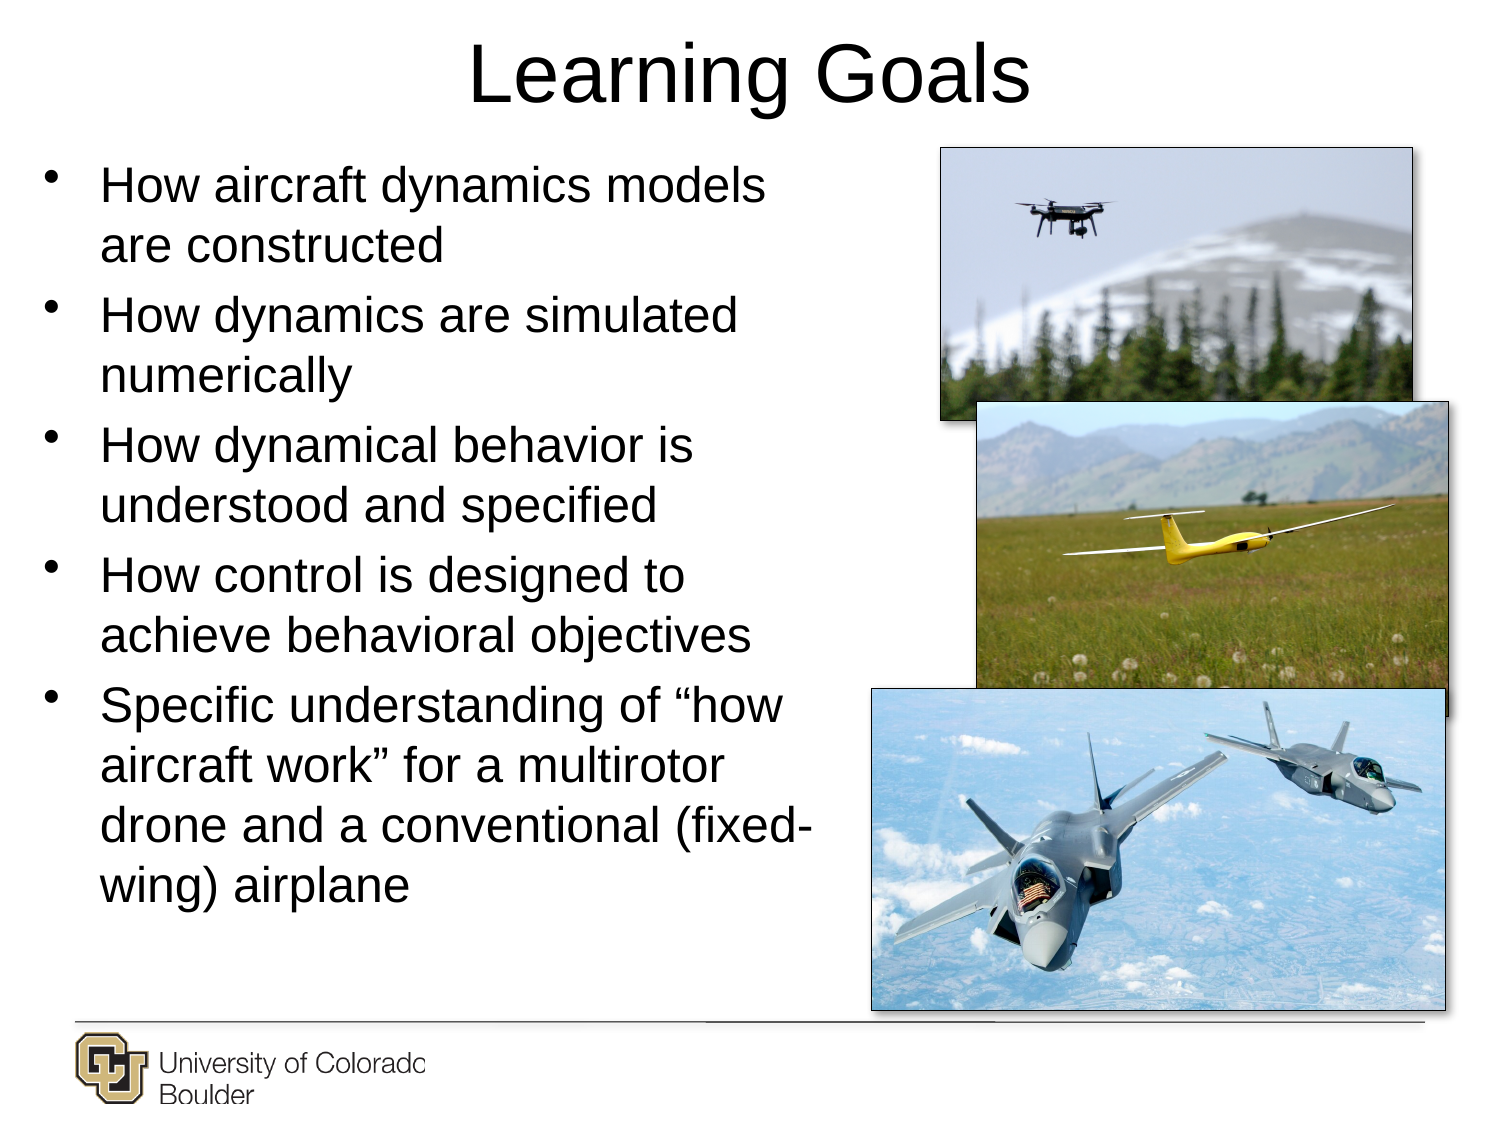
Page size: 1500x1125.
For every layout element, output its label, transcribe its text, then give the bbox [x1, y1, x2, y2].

picture [871, 147, 1449, 1011]
text_box How aircraft dynamics models are constructed How dynamics are simulated numerically How dynamical behavior is understood and specified How control is designed to achieve behavioral objectives Specific understanding of “how aircraft work” for a multirotor drone and a conventional (fixed-wing) airplane [28, 144, 863, 996]
title Learning Goals [75, 8, 1425, 129]
